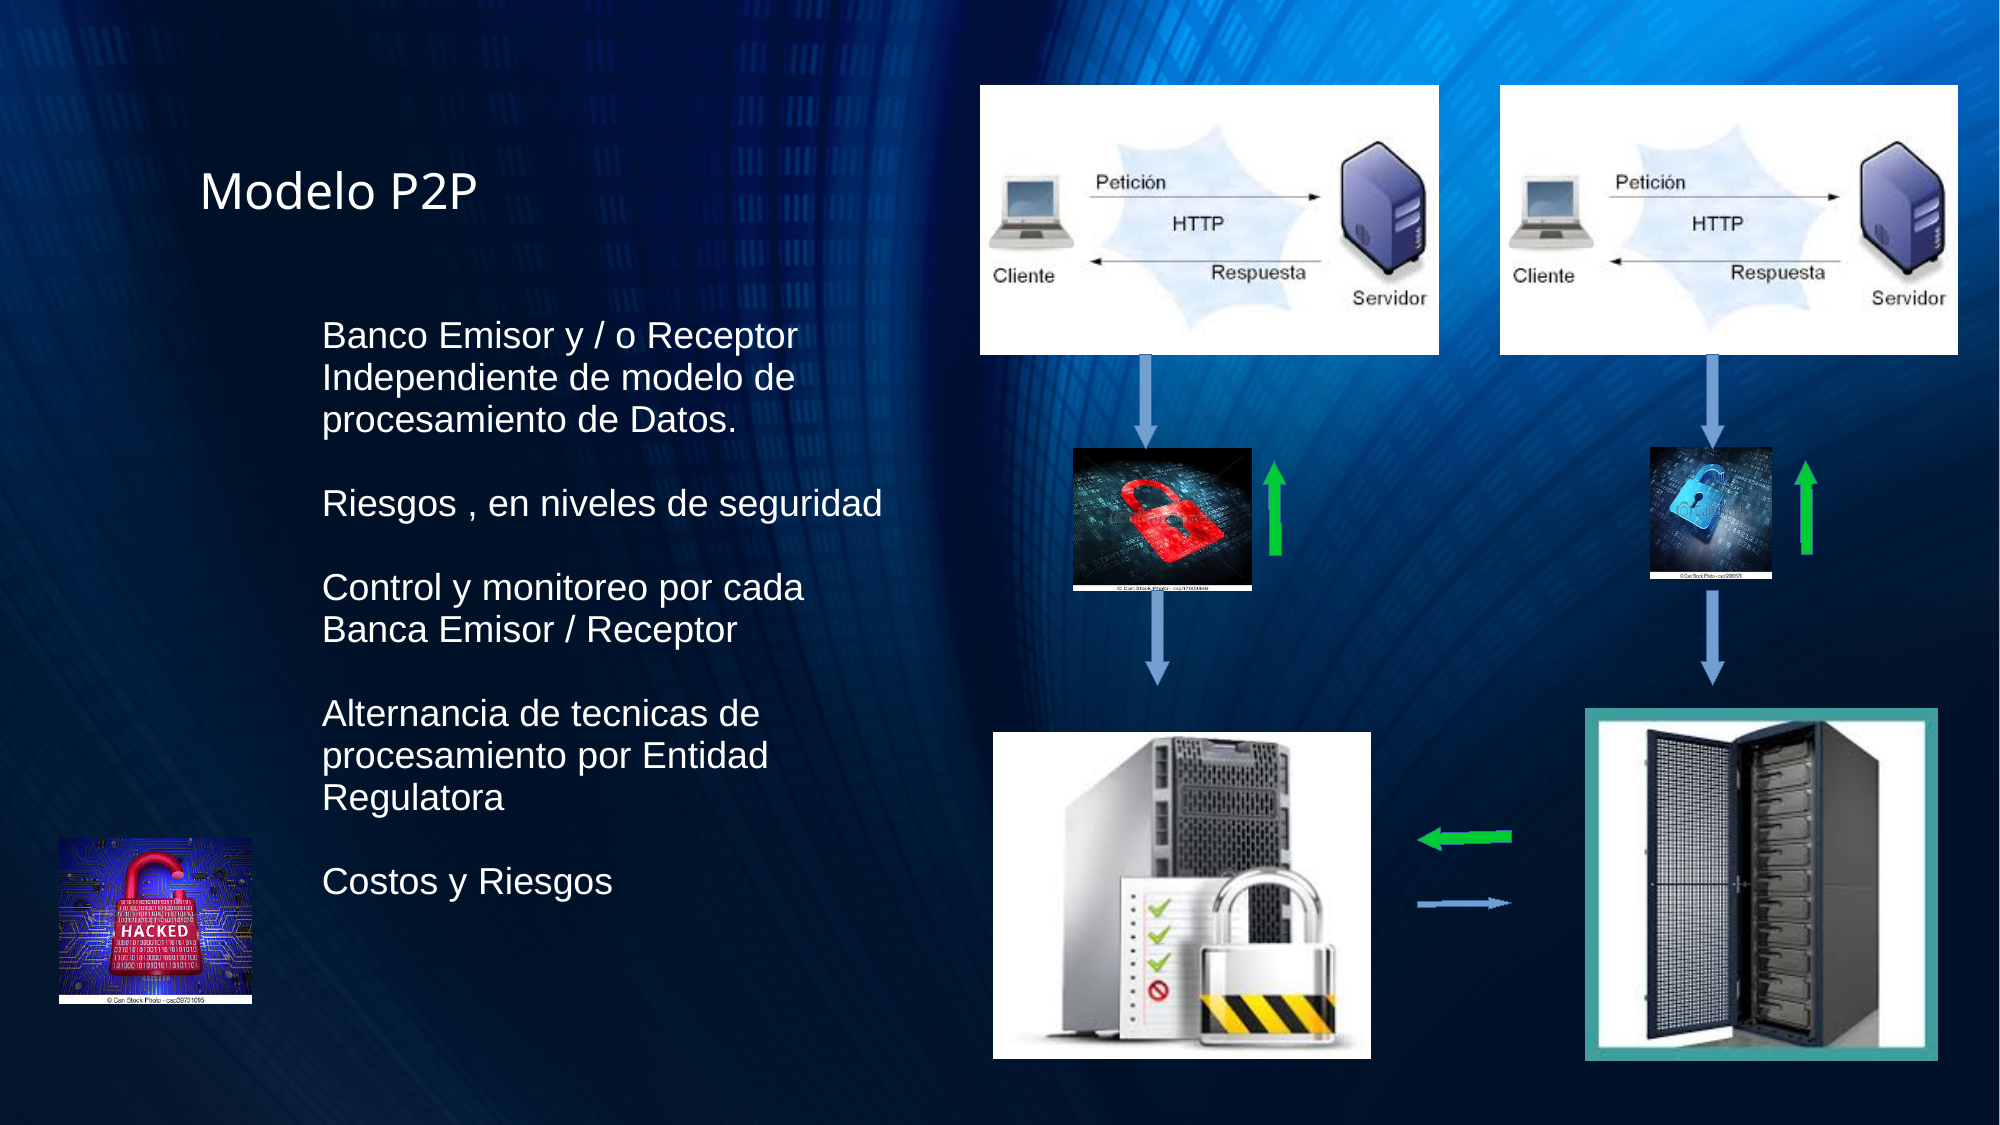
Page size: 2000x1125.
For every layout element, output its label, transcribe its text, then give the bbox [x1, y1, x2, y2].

text_box [1700, 354, 1725, 449]
text_box [1145, 590, 1170, 686]
text_box [1417, 897, 1512, 910]
text_box [1794, 460, 1818, 555]
text_box [1417, 827, 1512, 851]
text_box Modelo P2P [184, 148, 591, 225]
picture [0, 0, 2000, 1125]
text_box [1133, 354, 1158, 449]
text_box Banco Emisor y / o Receptor Independiente de modelo de procesamiento de Datos. Riesgos , en niveles de seguridad Control y monitoreo por cada Banca Emisor / Receptor Alternancia de tecnicas de procesamiento por Entidad Regulatora Costos y Riesgos [307, 307, 922, 911]
text_box [1262, 460, 1287, 556]
text_box [1700, 590, 1725, 686]
